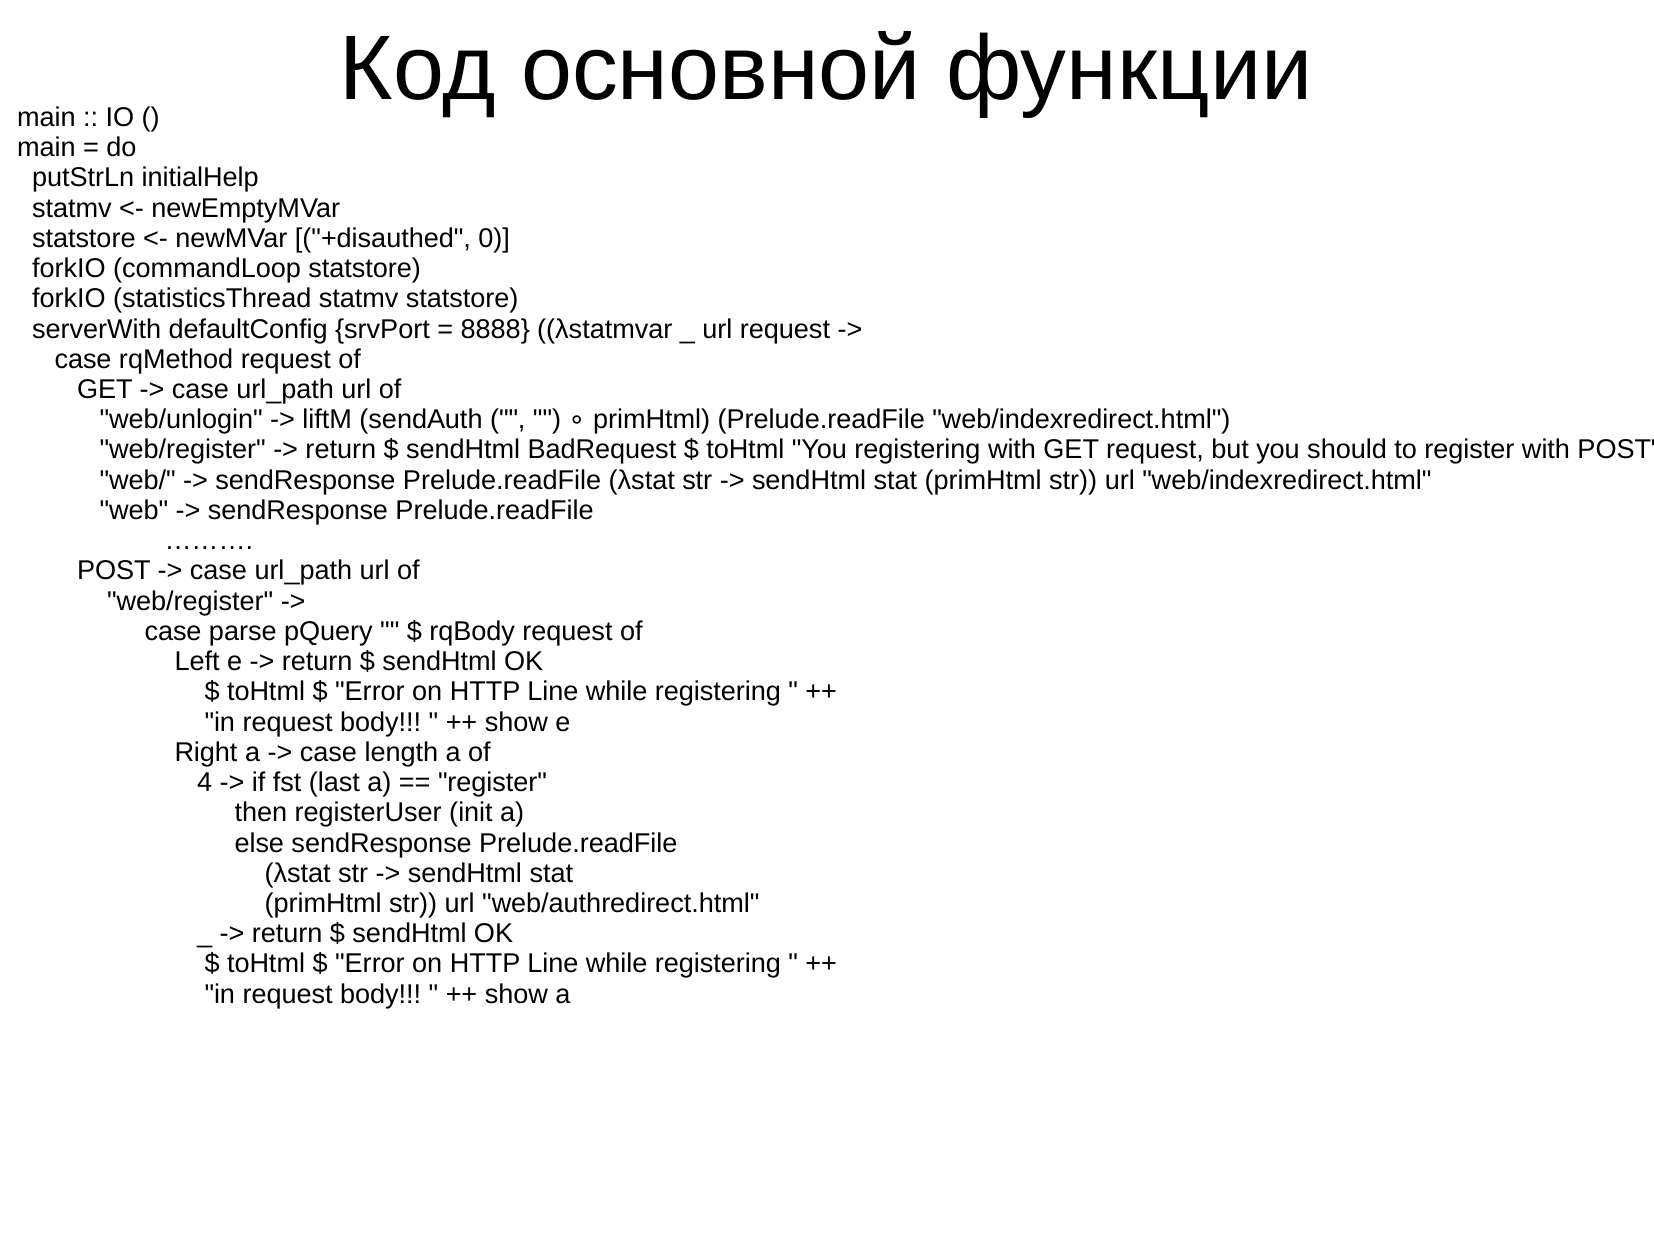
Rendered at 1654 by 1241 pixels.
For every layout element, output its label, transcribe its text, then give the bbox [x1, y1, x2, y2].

text_box main :: IO () main = do putStrLn initialHelp statmv <- newEmptyMVar statstore <- newMVar [("+disauthed", 0)] forkIO (commandLoop statstore) forkIO (statisticsThread statmv statstore) serverWith defaultConfig {srvPort = 8888} ((λstatmvar _ url request -> case rqMethod request of GET -> case url_path url of "web/unlogin" -> liftM (sendAuth ("", "") ∘ primHtml) (Prelude.readFile "web/indexredirect.html") "web/register" -> return $ sendHtml BadRequest $ toHtml "You registering with GET request, but you should to register with POST" "web/" -> sendResponse Prelude.readFile (λstat str -> sendHtml stat (primHtml str)) url "web/indexredirect.html" "web" -> sendResponse Prelude.readFile ………. POST -> case url_path url of "web/register" -> case parse pQuery "" $ rqBody request of Left e -> return $ sendHtml OK $ toHtml $ "Error on HTTP Line while registering " ++ "in request body!!! " ++ show e Right a -> case length a of 4 -> if fst (last a) == "register" then registerUser (init a) else sendResponse Prelude.readFile (λstat str -> sendHtml stat (primHtml str)) url "web/authredirect.html" _ -> return $ sendHtml OK $ toHtml $ "Error on HTTP Line while registering " ++ "in request body!!! " ++ show a [2, 94, 1654, 1235]
title Код основной функции [82, 0, 1571, 94]
